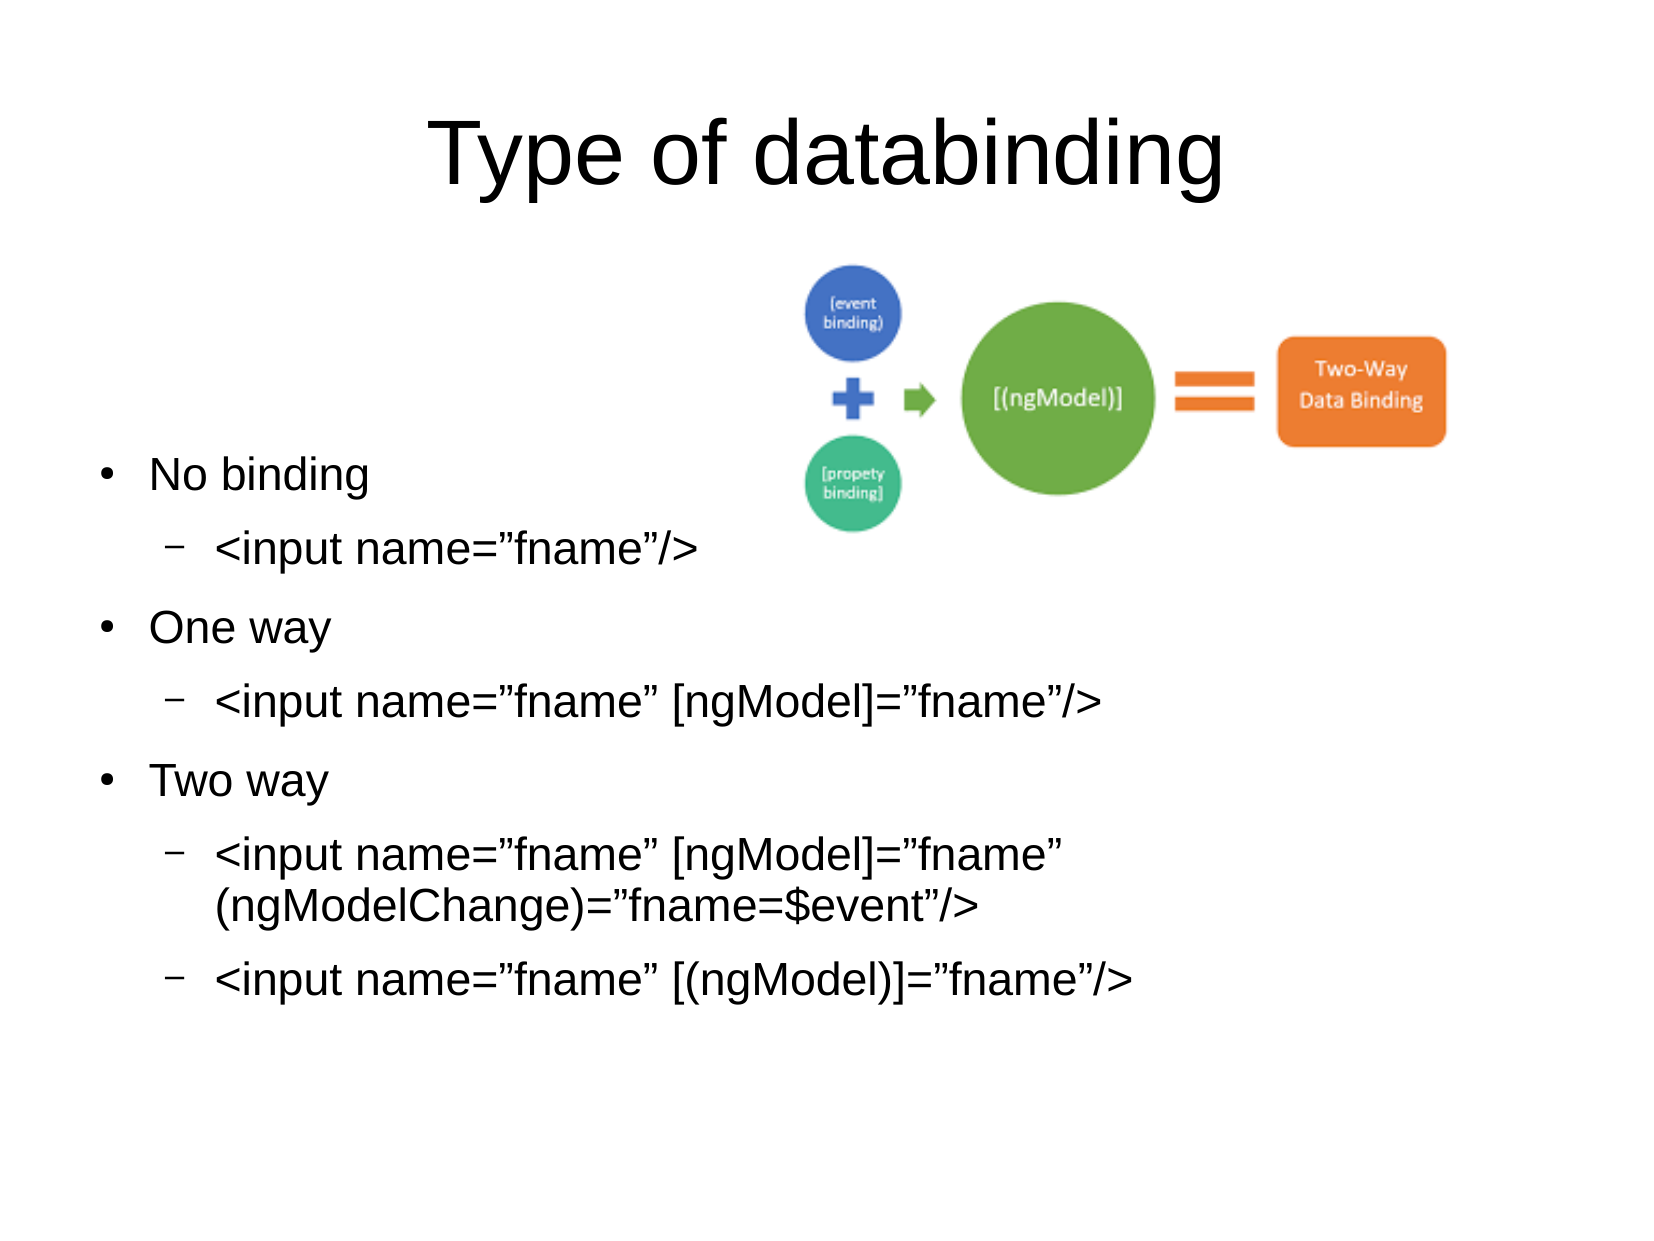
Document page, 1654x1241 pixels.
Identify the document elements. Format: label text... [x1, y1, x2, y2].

title Type of databinding [82, 49, 1571, 257]
picture [750, 247, 1453, 579]
list No binding <input name=”fname”/> One way <input name=”fname” [ngModel]=”fname”/> Two way <input name=”fname” [ngModel]=”fname” (ngModelChange)=”fname=$event”/> <input name=”fname” [(ngModel)]=”fname”/> [82, 290, 1571, 1010]
